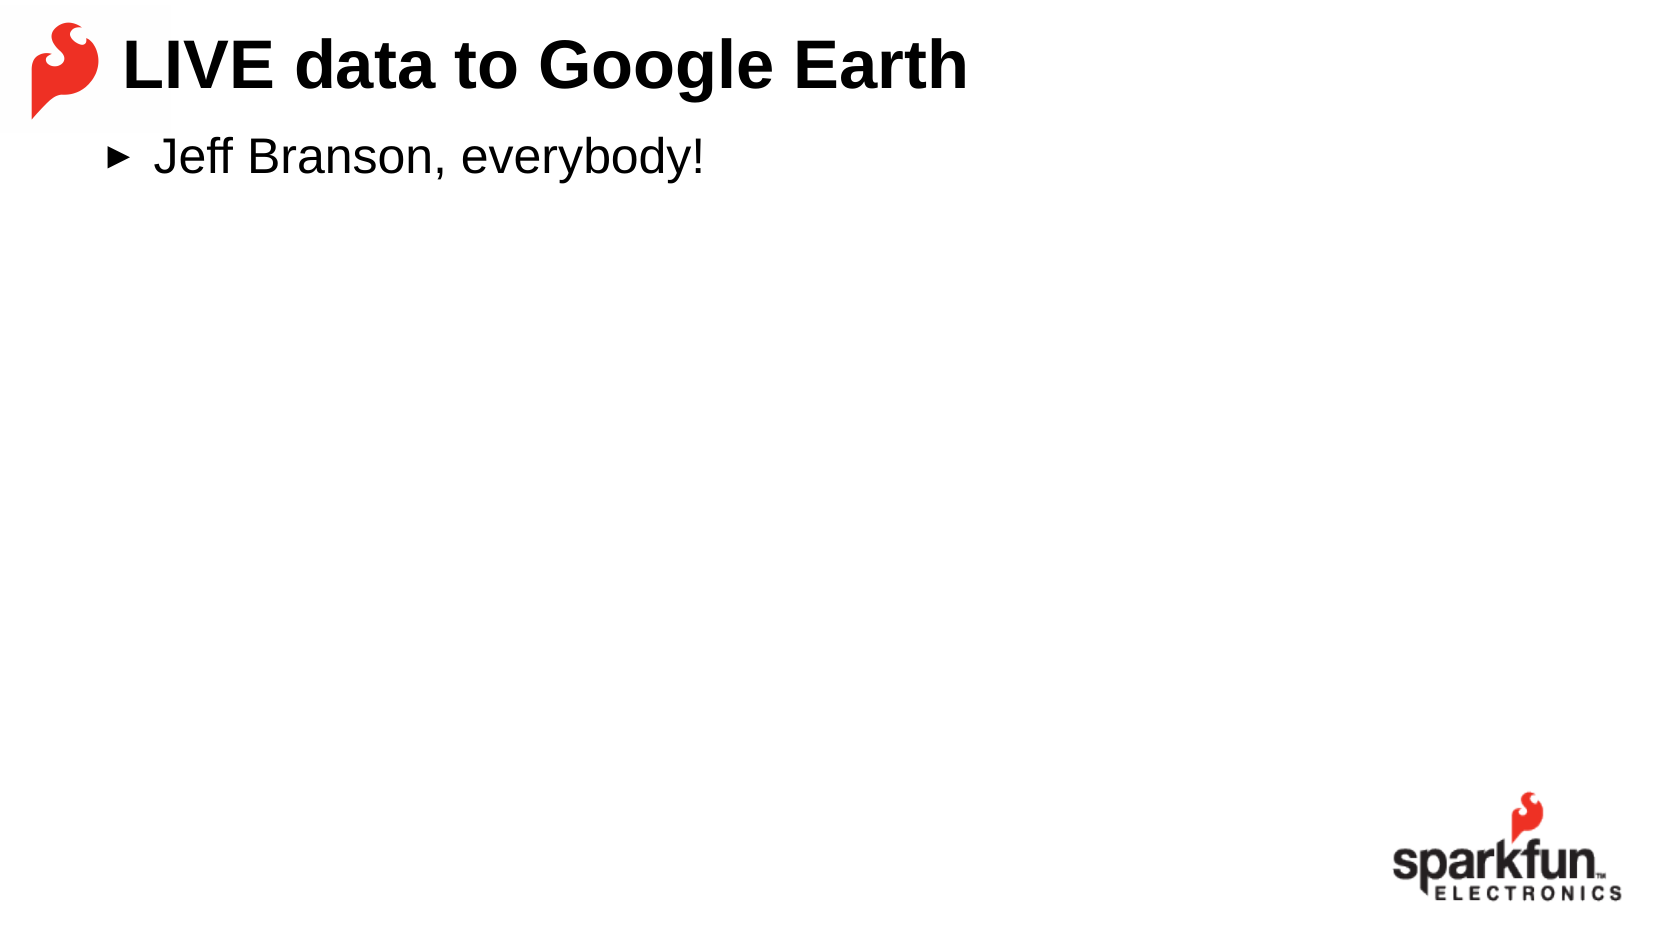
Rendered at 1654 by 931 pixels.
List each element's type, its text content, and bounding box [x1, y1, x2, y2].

picture [0, 5, 171, 133]
list Jeff Branson, everybody! [82, 127, 1571, 668]
title LIVE data to Google Earth [122, 26, 1546, 104]
picture [1363, 749, 1651, 926]
